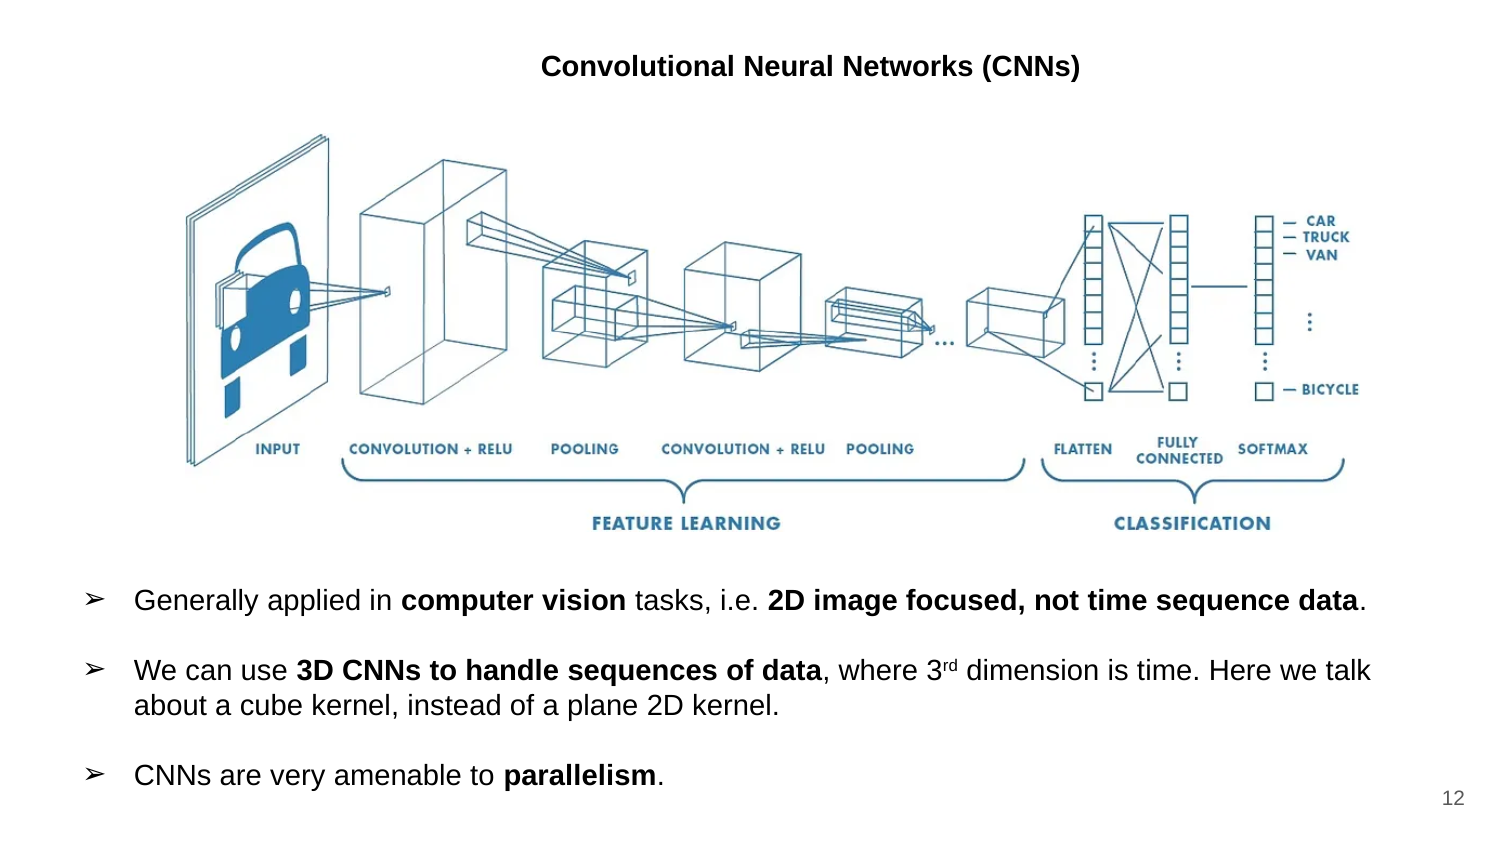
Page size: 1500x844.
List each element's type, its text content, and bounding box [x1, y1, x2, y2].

text_box Convolutional Neural Networks (CNNs) [525, 32, 1125, 102]
text_box Generally applied in computer vision tasks, i.e. 2D image focused, not time sequence data. We can use 3D CNNs to handle sequences of data, where 3rd dimension is time. Here we talk about a cube kernel, instead of a plane 2D kernel. CNNs are very amenable to parallelism. [44, 566, 1402, 844]
picture [161, 128, 1361, 536]
slide_number <number> [1389, 764, 1480, 830]
